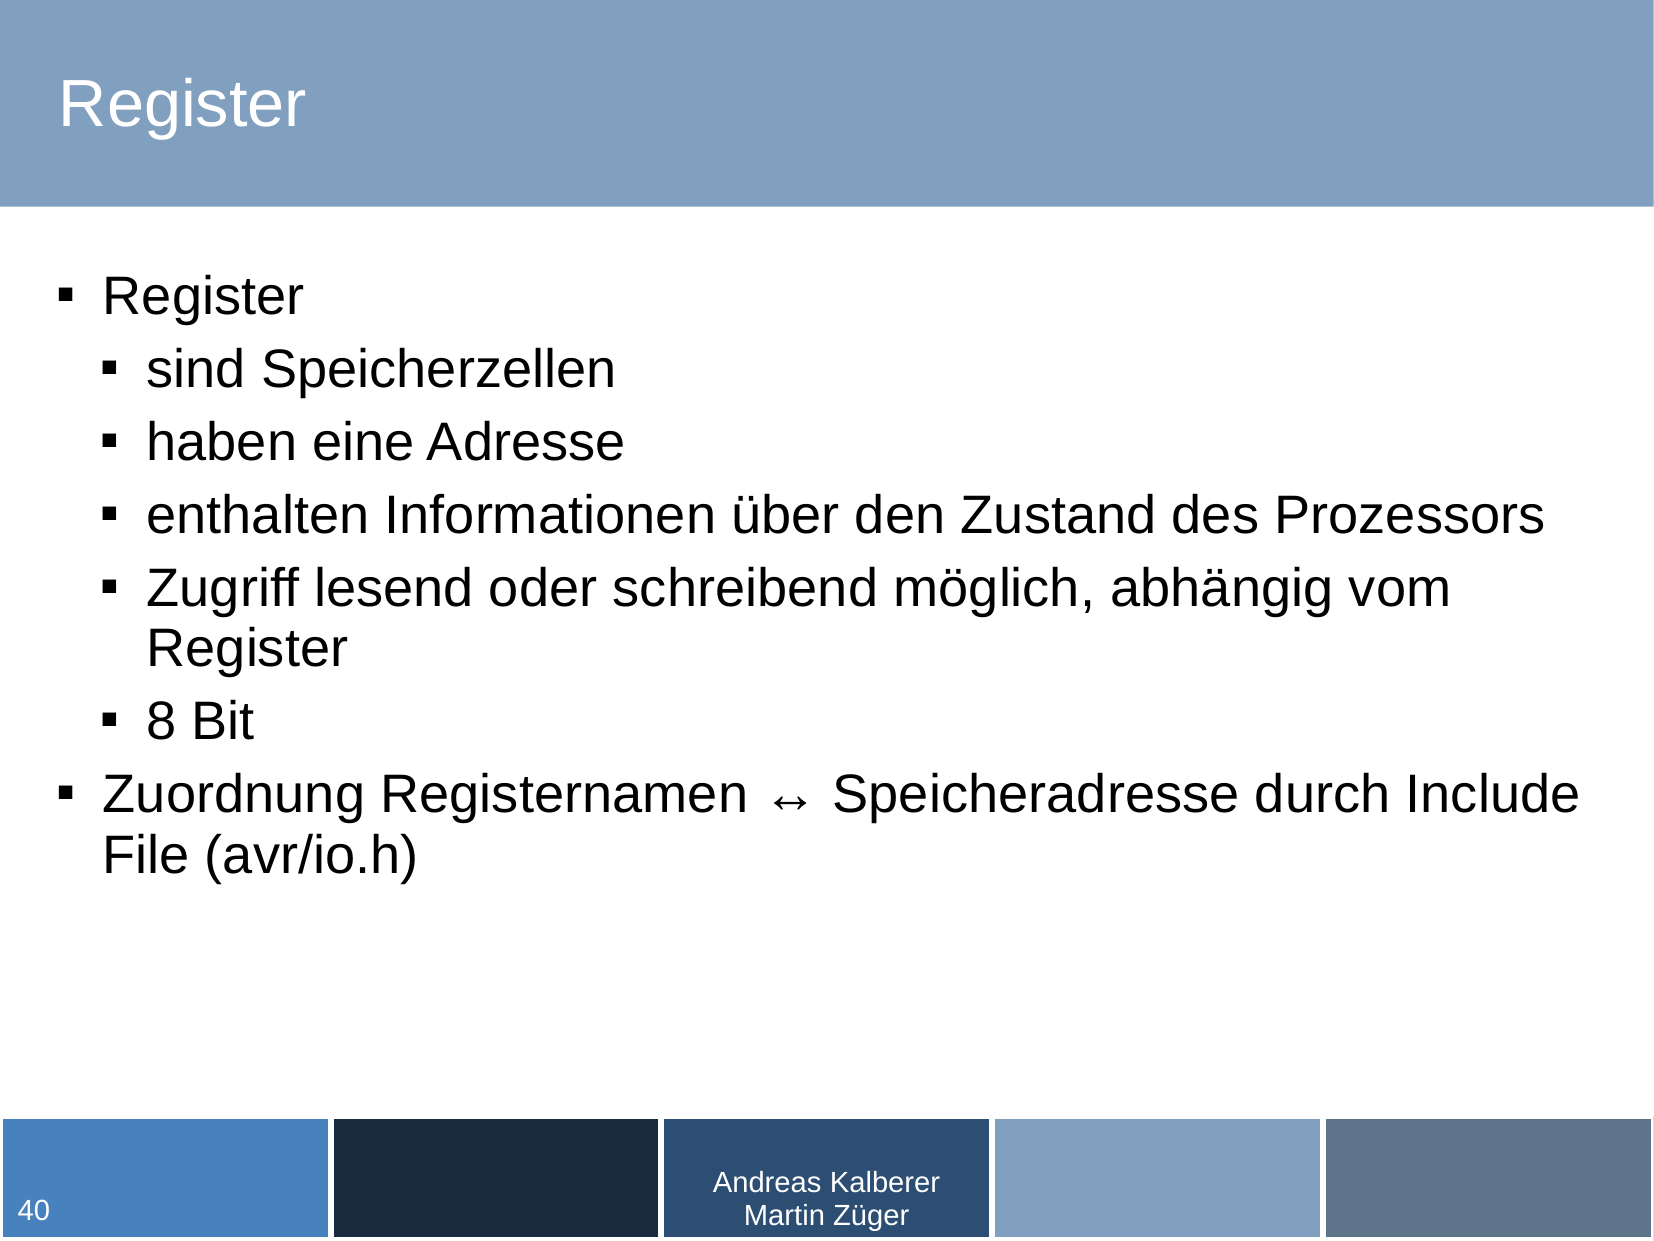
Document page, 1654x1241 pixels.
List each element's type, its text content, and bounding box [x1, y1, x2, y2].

list Register sind Speicherzellen haben eine Adresse enthalten Informationen über den Zustand des Prozessors Zugriff lesend oder schreibend möglich, abhängig vom Register 8 Bit Zuordnung Registernamen ↔ Speicheradresse durch Include File (avr/io.h) [59, 265, 1595, 986]
title Register [59, 29, 1595, 178]
